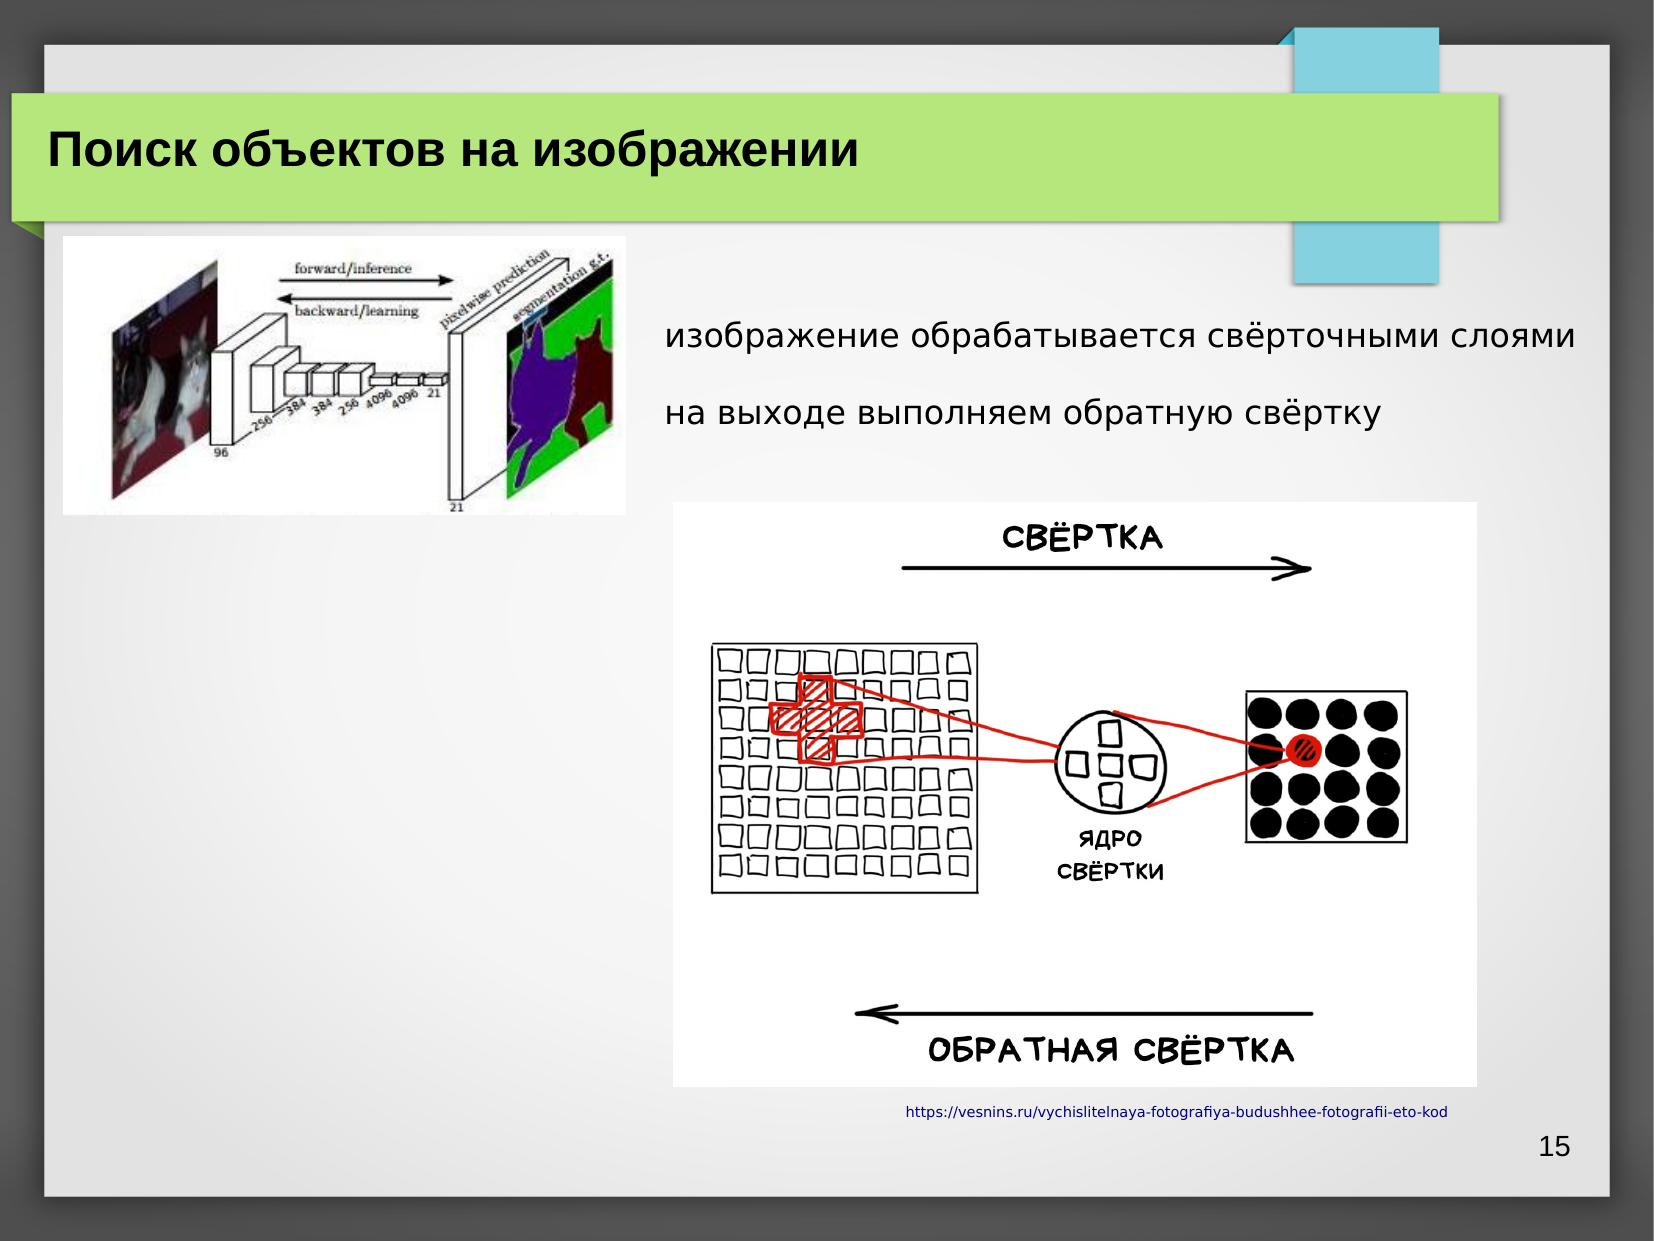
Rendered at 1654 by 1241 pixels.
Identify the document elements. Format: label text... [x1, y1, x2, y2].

picture [0, 0, 1654, 1241]
text_box https://vesnins.ru/vychislitelnaya-fotografiya-budushhee-fotografii-eto-kod [890, 1096, 1477, 1146]
title Поиск объектов на изображении [47, 120, 1004, 177]
text_box изображение обрабатывается свёрточными слоями на выходе выполняем обратную свёртку [649, 309, 1602, 441]
